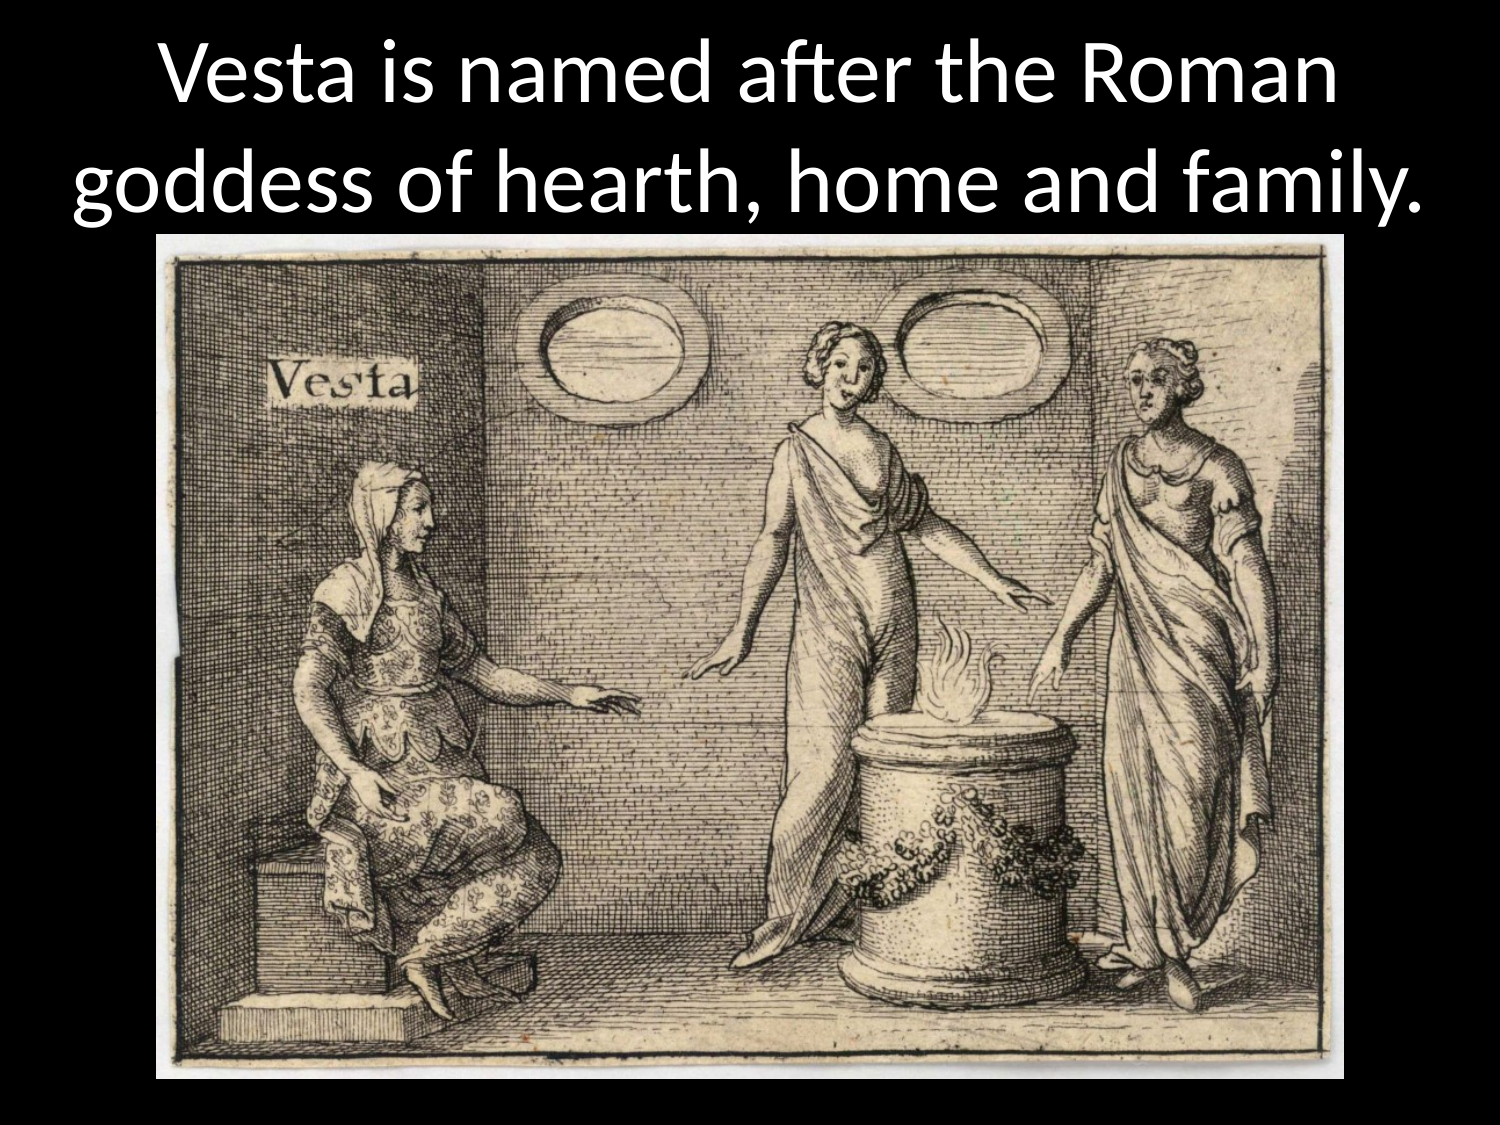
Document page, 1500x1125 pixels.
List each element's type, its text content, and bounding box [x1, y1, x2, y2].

picture [156, 241, 1344, 1079]
text_box Vesta is named after the Roman goddess of hearth, home and family. [0, 3, 1500, 241]
